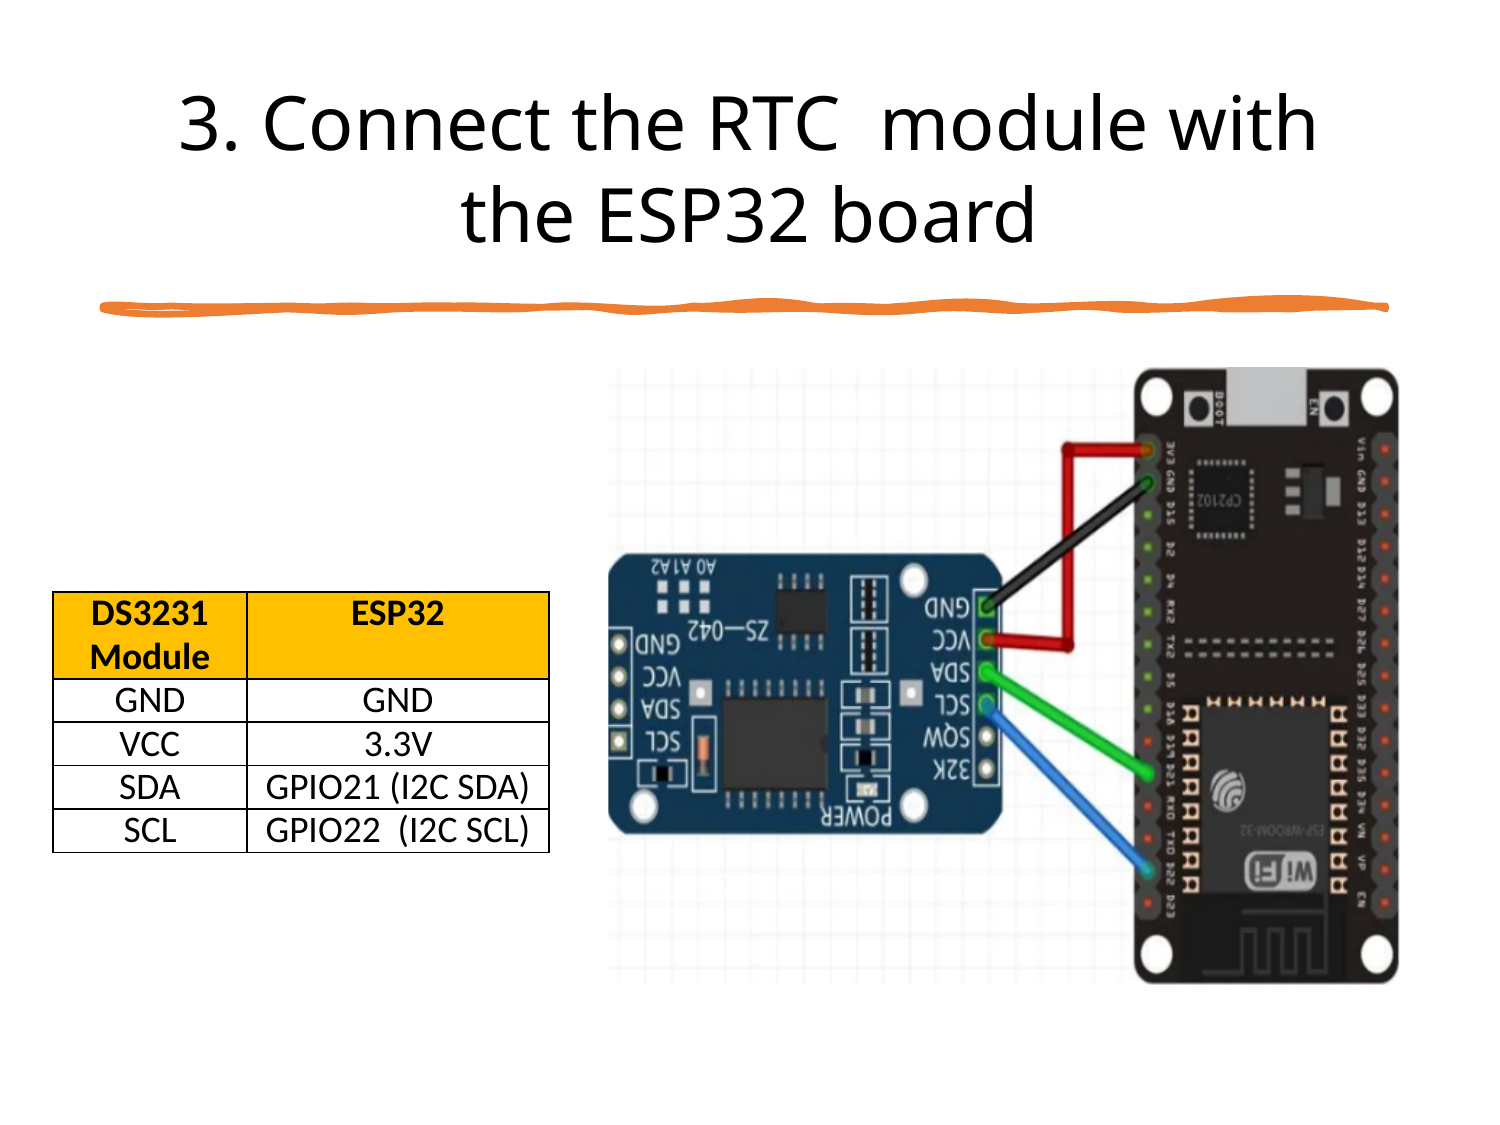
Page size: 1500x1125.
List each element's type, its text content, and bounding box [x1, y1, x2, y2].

table_cell GND [54, 680, 246, 721]
table_cell GPIO22 (I2C SCL) [248, 810, 548, 852]
text_box [103, 295, 1386, 313]
table_header DS3231 Module [54, 593, 246, 678]
table_cell 3.3V [248, 723, 548, 765]
table_header ESP32 [248, 593, 548, 678]
table_cell SDA [54, 766, 246, 808]
table_cell GPIO21 (I2C SDA) [248, 766, 548, 808]
title 3. Connect the RTC module with the ESP32 board [103, 59, 1397, 278]
picture [608, 367, 1400, 985]
table_cell VCC [54, 723, 246, 765]
table_cell SCL [54, 810, 246, 852]
table_cell GND [248, 680, 548, 721]
